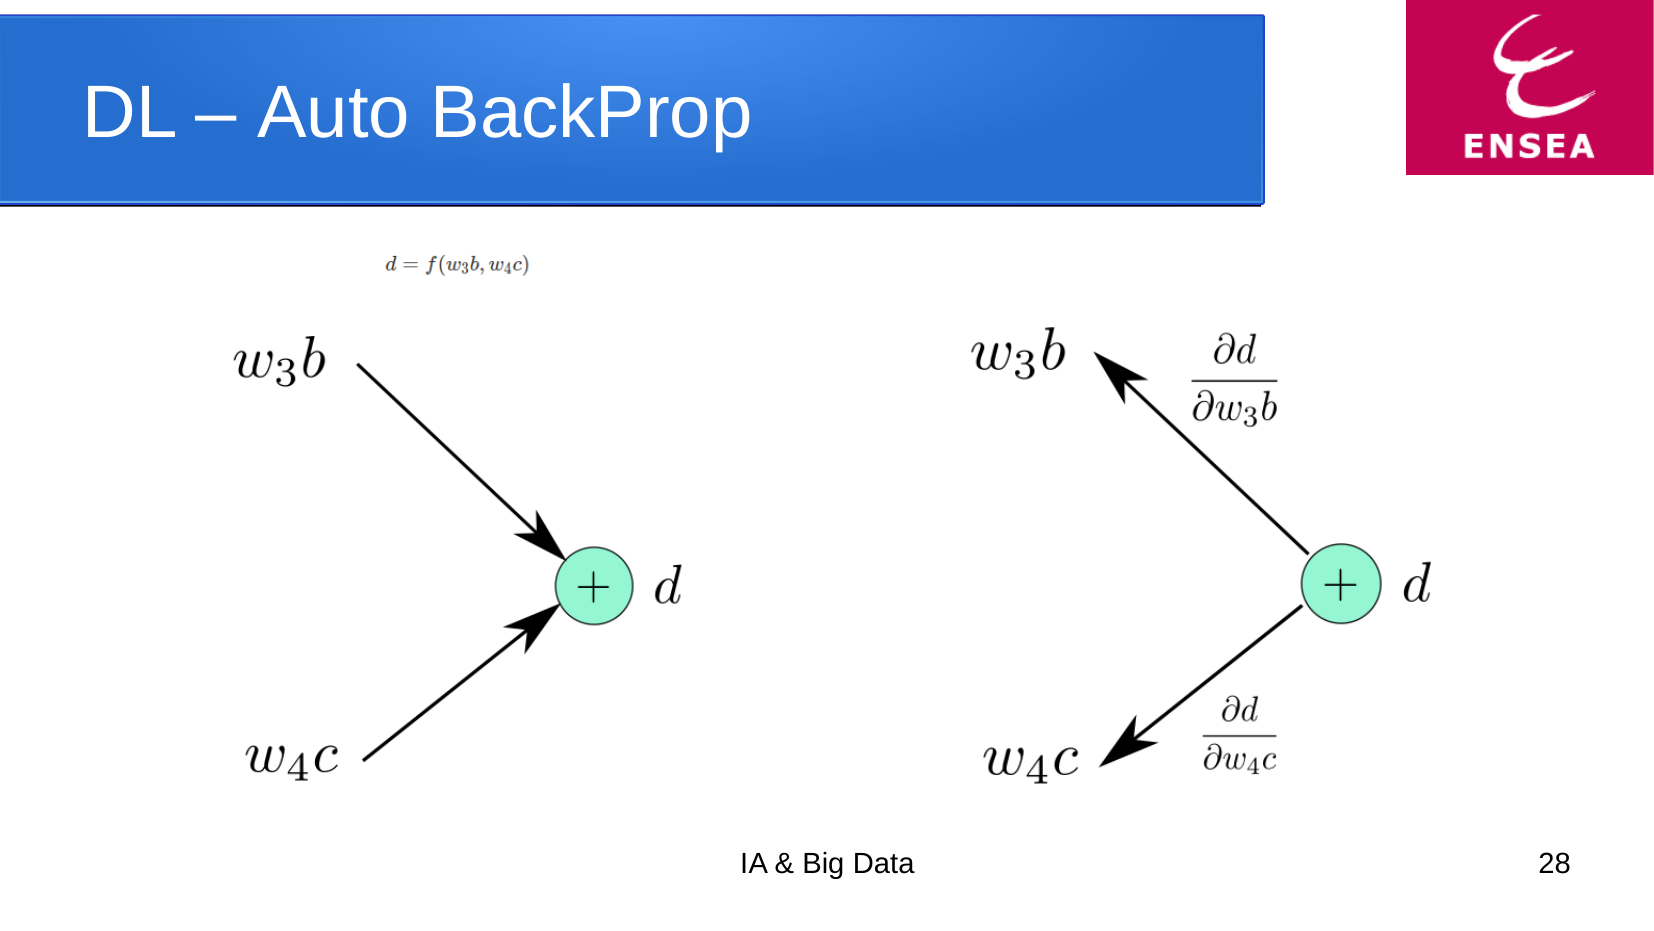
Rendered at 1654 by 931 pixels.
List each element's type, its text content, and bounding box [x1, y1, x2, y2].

picture [840, 307, 1465, 791]
title DL – Auto BackProp [82, 35, 1235, 189]
picture [1406, 0, 1654, 175]
picture [86, 233, 721, 792]
